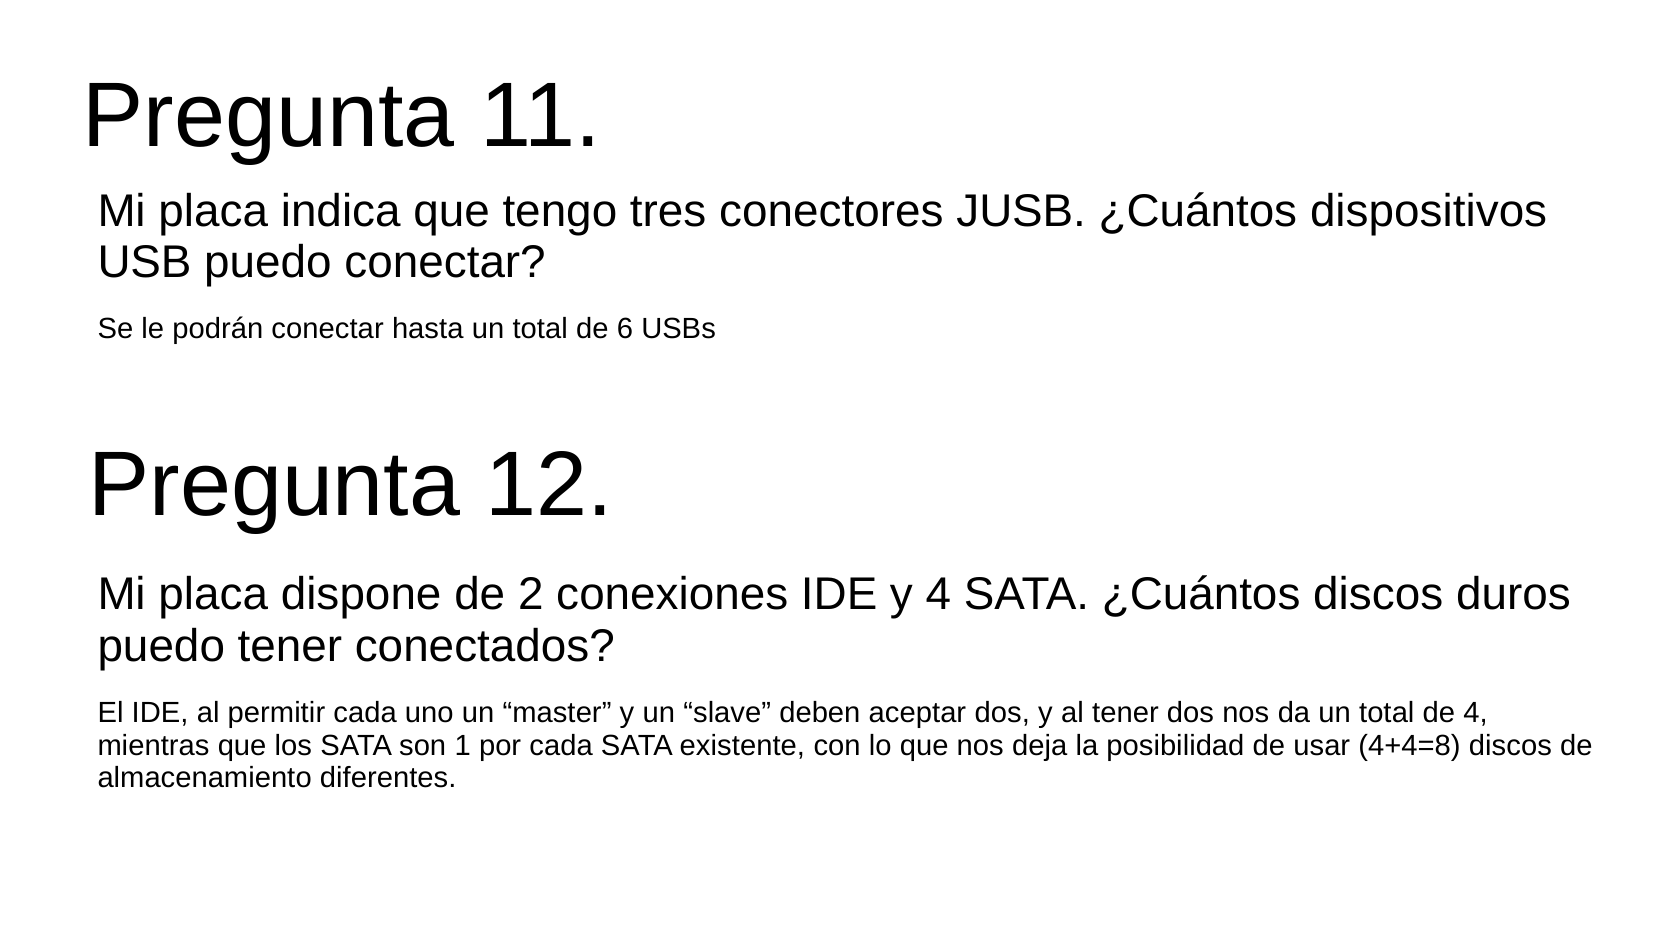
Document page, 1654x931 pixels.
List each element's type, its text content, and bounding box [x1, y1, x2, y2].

title Pregunta 12. [88, 405, 1577, 561]
title Pregunta 11. [82, 37, 1571, 177]
text_box Mi placa dispone de 2 conexiones IDE y 4 SATA. ¿Cuántos discos duros puedo tener conectados? El IDE, al permitir cada uno un “master” y un “slave” deben aceptar dos, y al tener dos nos da un total de 4, mientras que los SATA son 1 por cada SATA existente, con lo que nos deja la posibilidad de usar (4+4=8) discos de almacenamiento diferentes. [82, 561, 1625, 913]
text_box Mi placa indica que tengo tres conectores JUSB. ¿Cuántos dispositivos USB puedo conectar? Se le podrán conectar hasta un total de 6 USBs [82, 177, 1625, 464]
